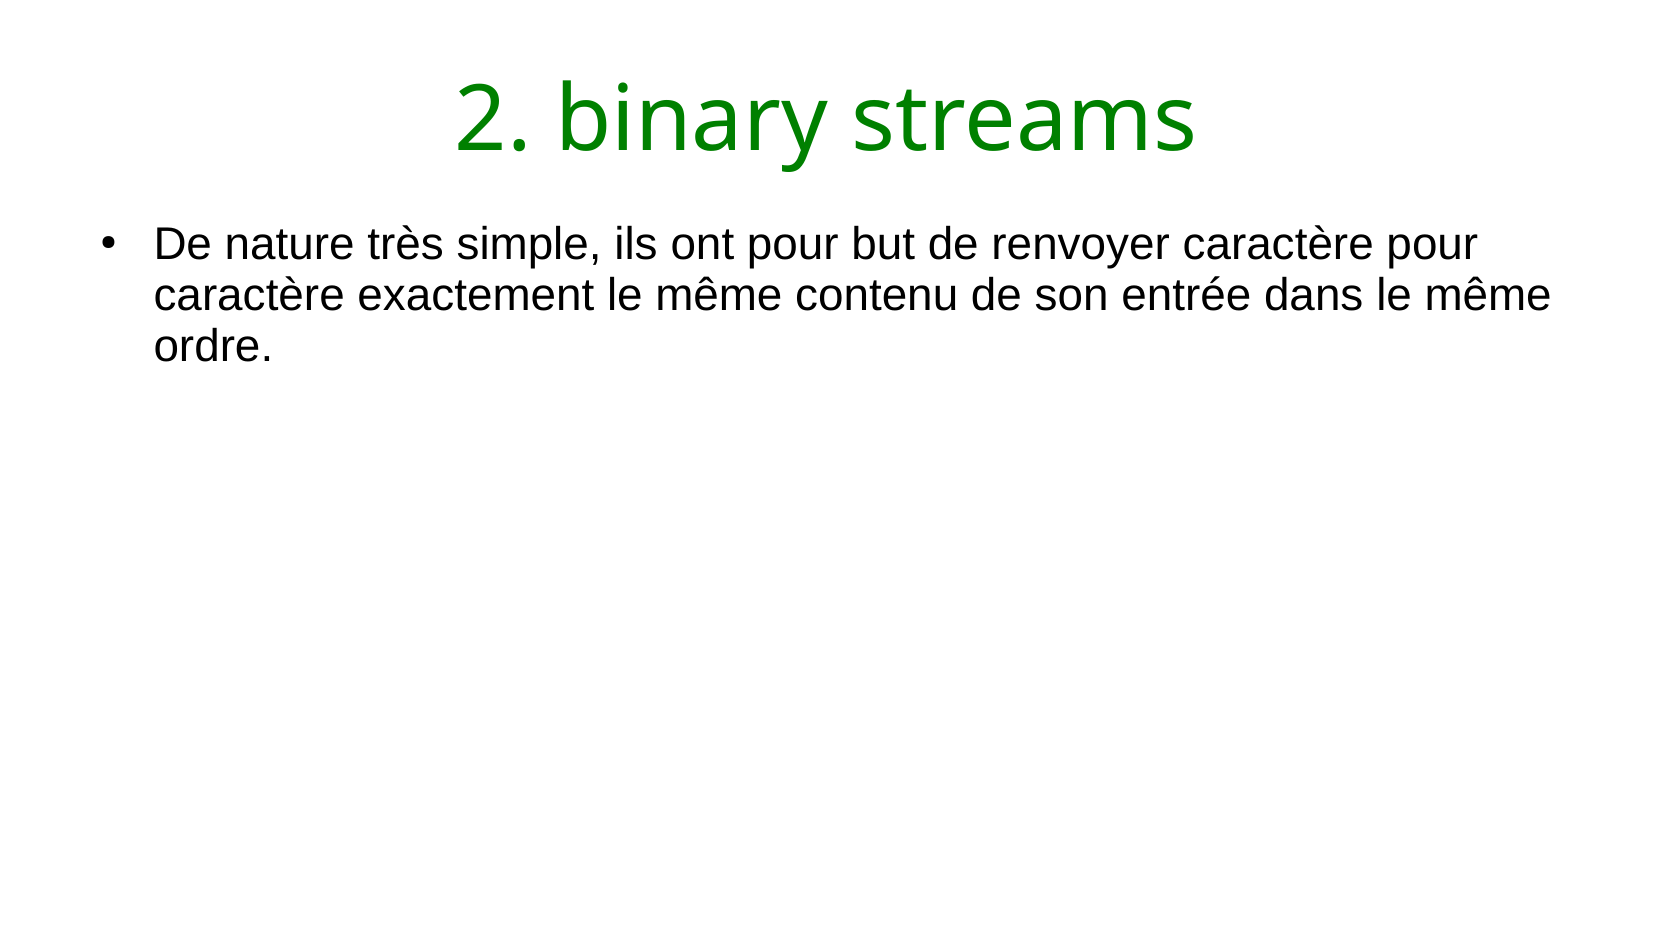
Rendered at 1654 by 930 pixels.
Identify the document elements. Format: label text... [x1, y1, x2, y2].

list De nature très simple, ils ont pour but de renvoyer caractère pour caractère exactement le même contenu de son entrée dans le même ordre. [82, 217, 1571, 757]
title 2. binary streams [82, 37, 1571, 193]
